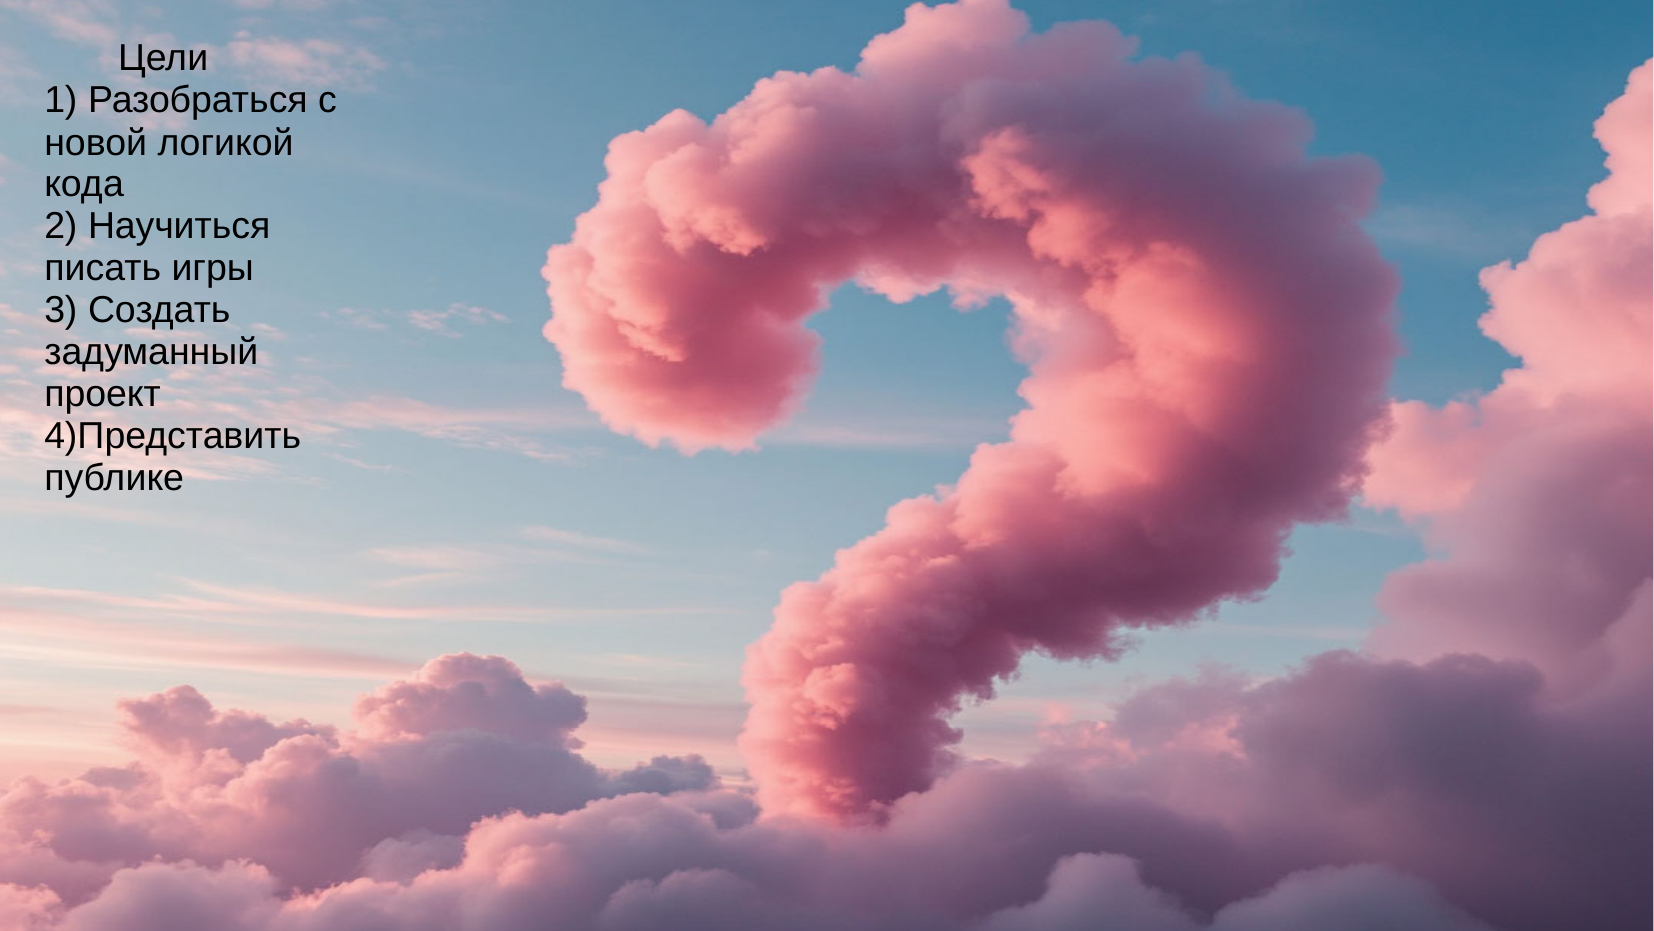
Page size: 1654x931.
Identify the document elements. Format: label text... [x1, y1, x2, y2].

text_box Цели 1) Разобраться с новой логикой кода 2) Научиться писать игры 3) Создать задуманный проект 4)Представить публике [29, 29, 355, 507]
picture [0, 0, 1654, 931]
